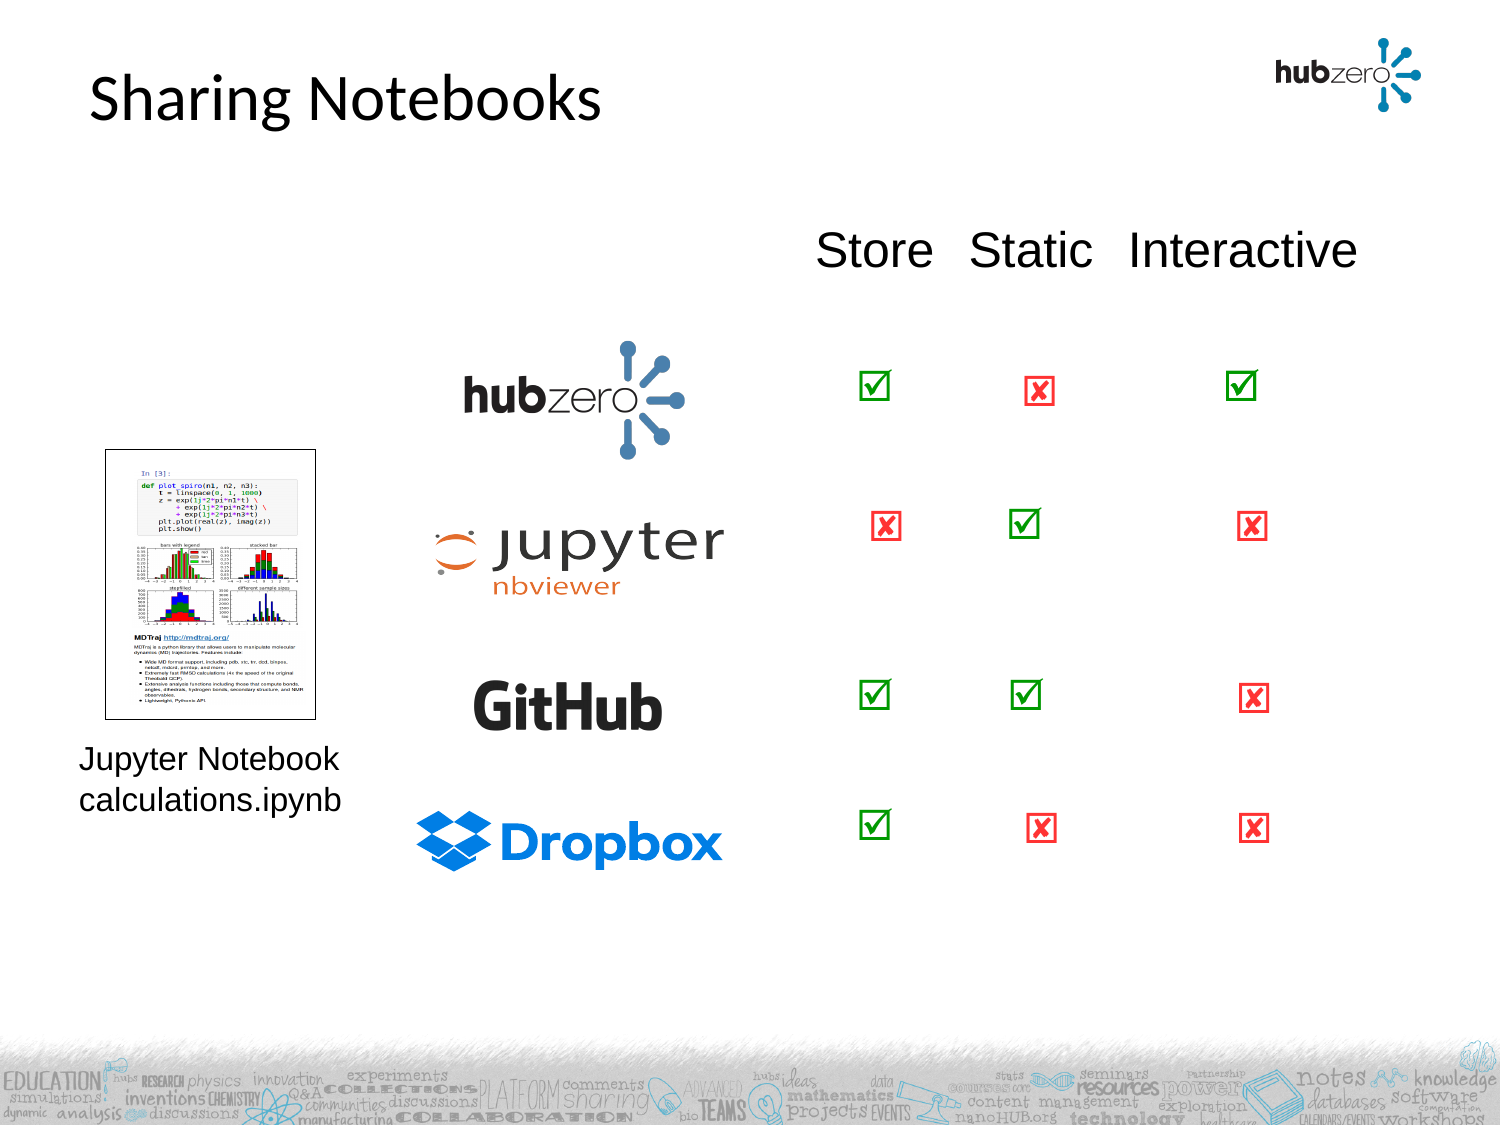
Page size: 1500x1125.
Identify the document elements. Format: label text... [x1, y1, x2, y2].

picture [0, 1034, 1500, 1125]
picture [463, 329, 686, 472]
picture [1272, 35, 1424, 44]
text_box [64, 729, 376, 839]
text_box  [841, 355, 910, 421]
text_box Store [800, 210, 950, 286]
picture [474, 680, 662, 731]
picture [415, 810, 724, 873]
picture [129, 631, 306, 705]
text_box  [841, 793, 910, 859]
text_box  [992, 664, 1062, 729]
title Sharing Notebooks [75, 44, 1425, 144]
text_box calculations.ipynb [64, 770, 358, 826]
picture [435, 522, 724, 595]
text_box  [991, 492, 1060, 558]
text_box  [841, 664, 910, 729]
picture [132, 541, 303, 628]
picture [134, 470, 300, 537]
text_box Static [953, 210, 1109, 286]
text_box Jupyter Notebook [64, 729, 355, 770]
text_box Interactive [1113, 210, 1374, 286]
text_box  [1207, 355, 1277, 421]
